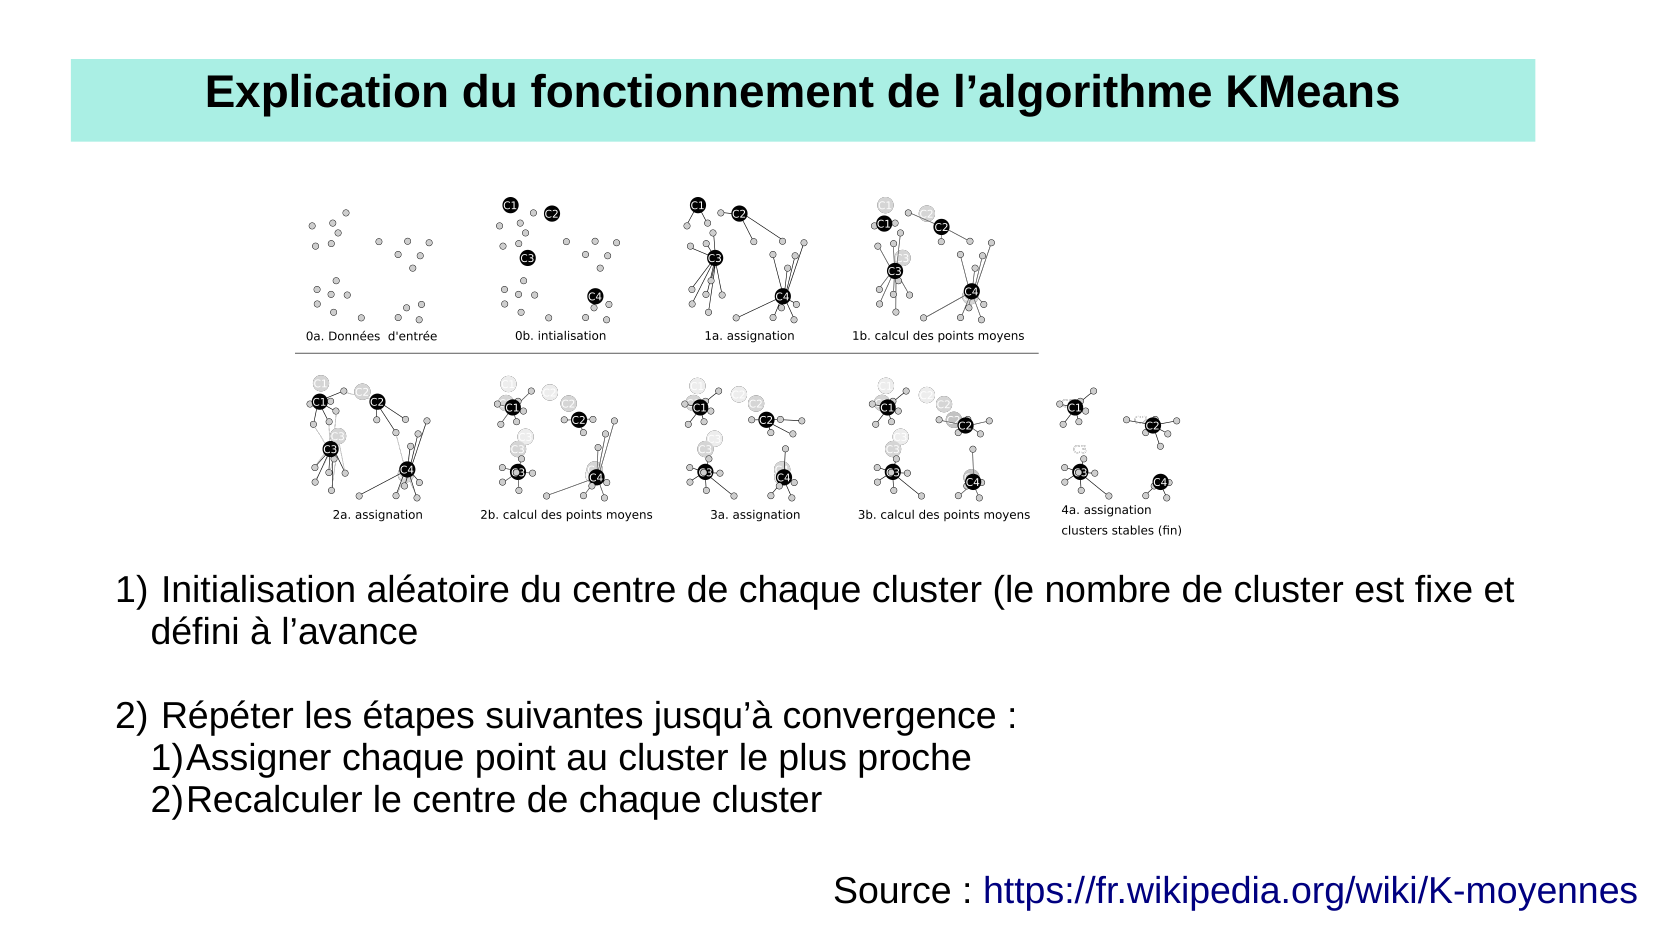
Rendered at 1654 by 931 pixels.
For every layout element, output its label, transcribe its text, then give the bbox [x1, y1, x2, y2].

picture [295, 197, 1181, 536]
text_box Initialisation aléatoire du centre de chaque cluster (le nombre de cluster est fixe et défini à l’avance Répéter les étapes suivantes jusqu’à convergence : Assigner chaque point au cluster le plus proche Recalculer le centre de chaque cluster [100, 561, 1531, 828]
text_box Explication du fonctionnement de l’algorithme KMeans [70, 59, 1536, 142]
text_box Source : https://fr.wikipedia.org/wiki/K-moyennes [818, 862, 1654, 920]
